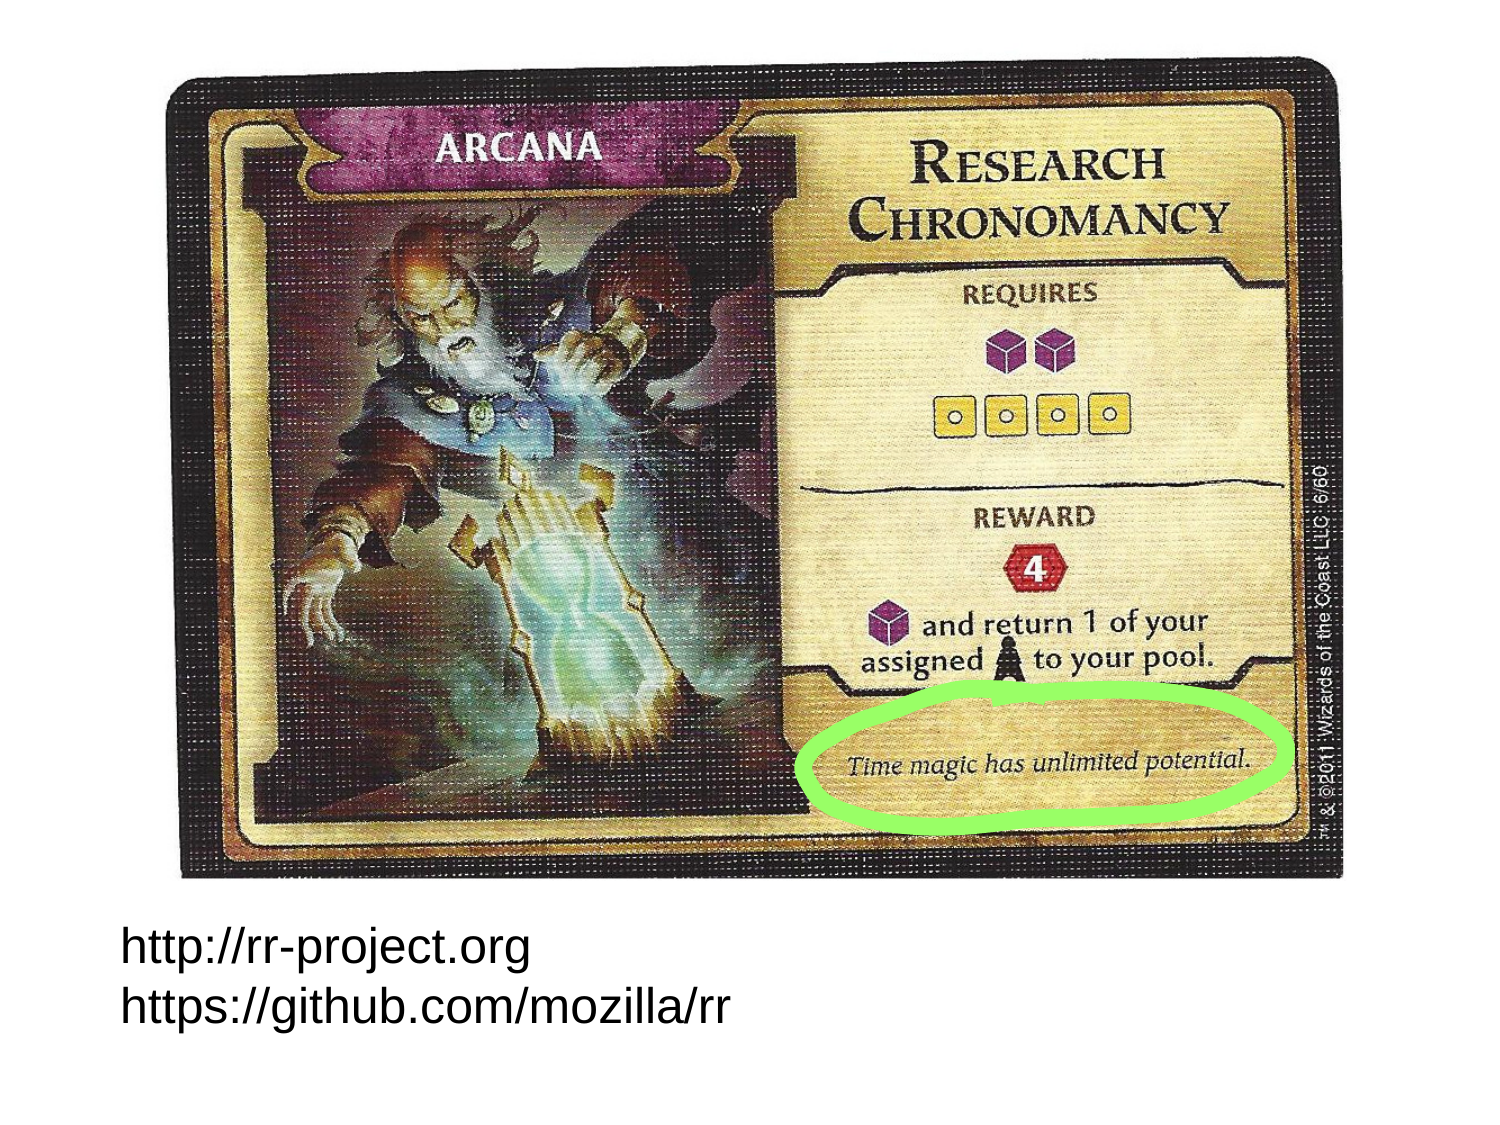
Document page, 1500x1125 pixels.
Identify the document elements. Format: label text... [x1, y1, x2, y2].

picture [141, 35, 1359, 901]
text_box http://rr-project.org https://github.com/mozilla/rr [105, 785, 1074, 912]
